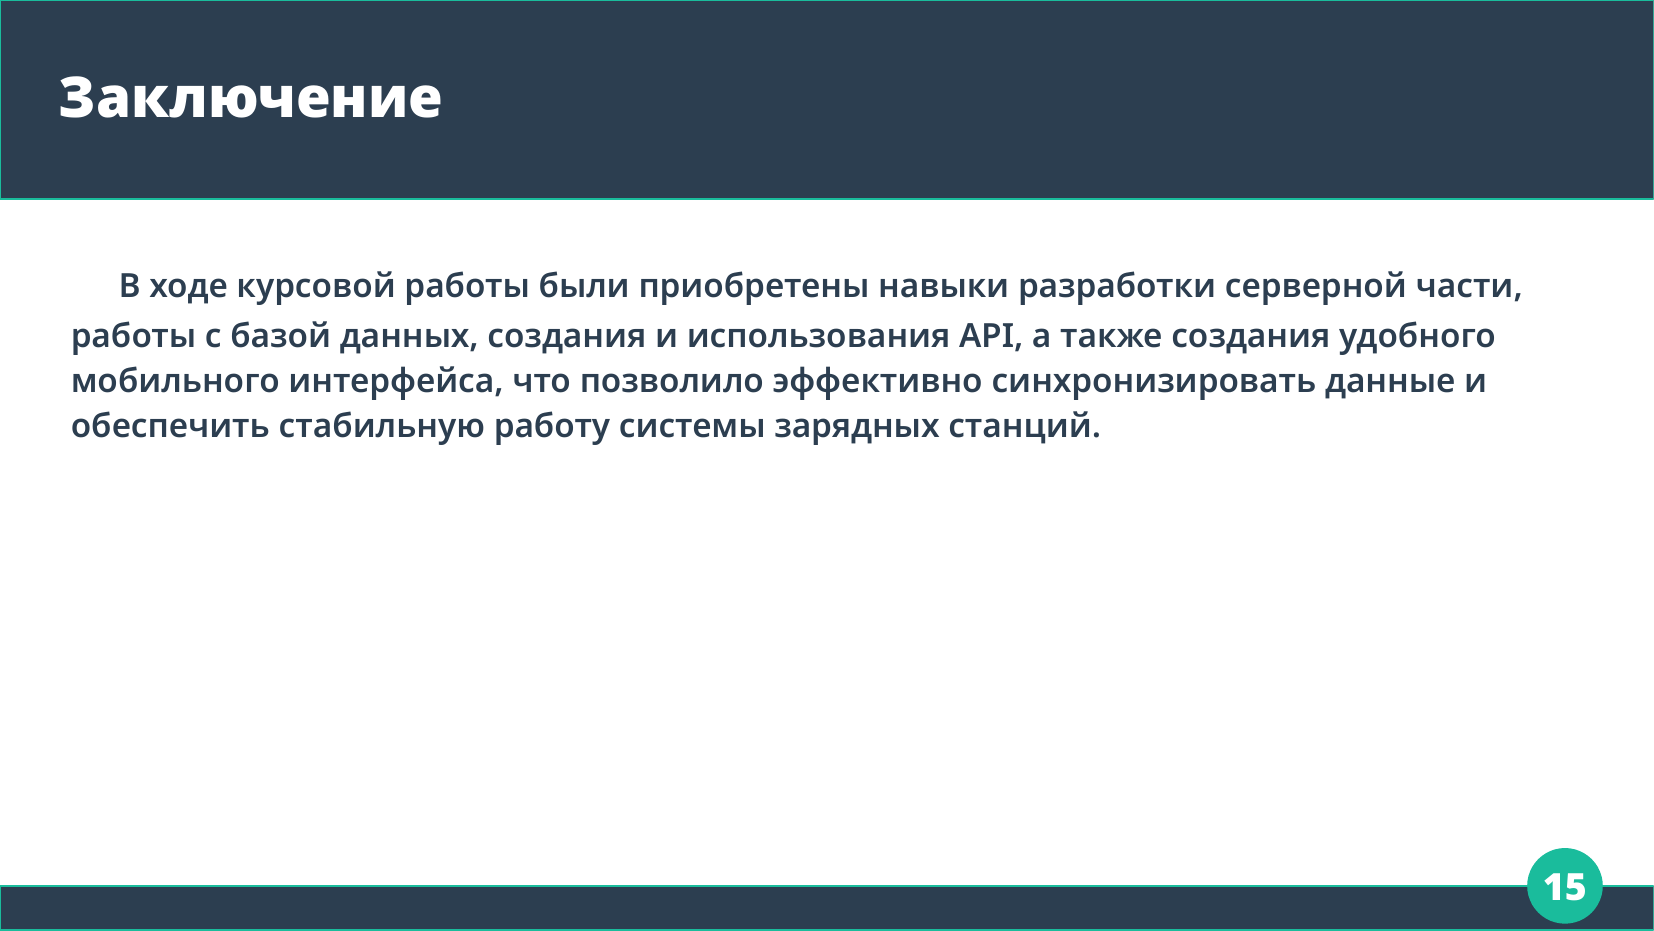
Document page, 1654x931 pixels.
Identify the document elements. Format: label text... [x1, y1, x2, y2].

list В ходе курсовой работы были приобретены навыки разработки серверной части, работы с базой данных, создания и использования API, а также создания удобного мобильного интерфейса, что позволило эффективно синхронизировать данные и обеспечить стабильную работу системы зарядных станций. [0, 243, 1536, 864]
title Заключение [59, 37, 1595, 155]
